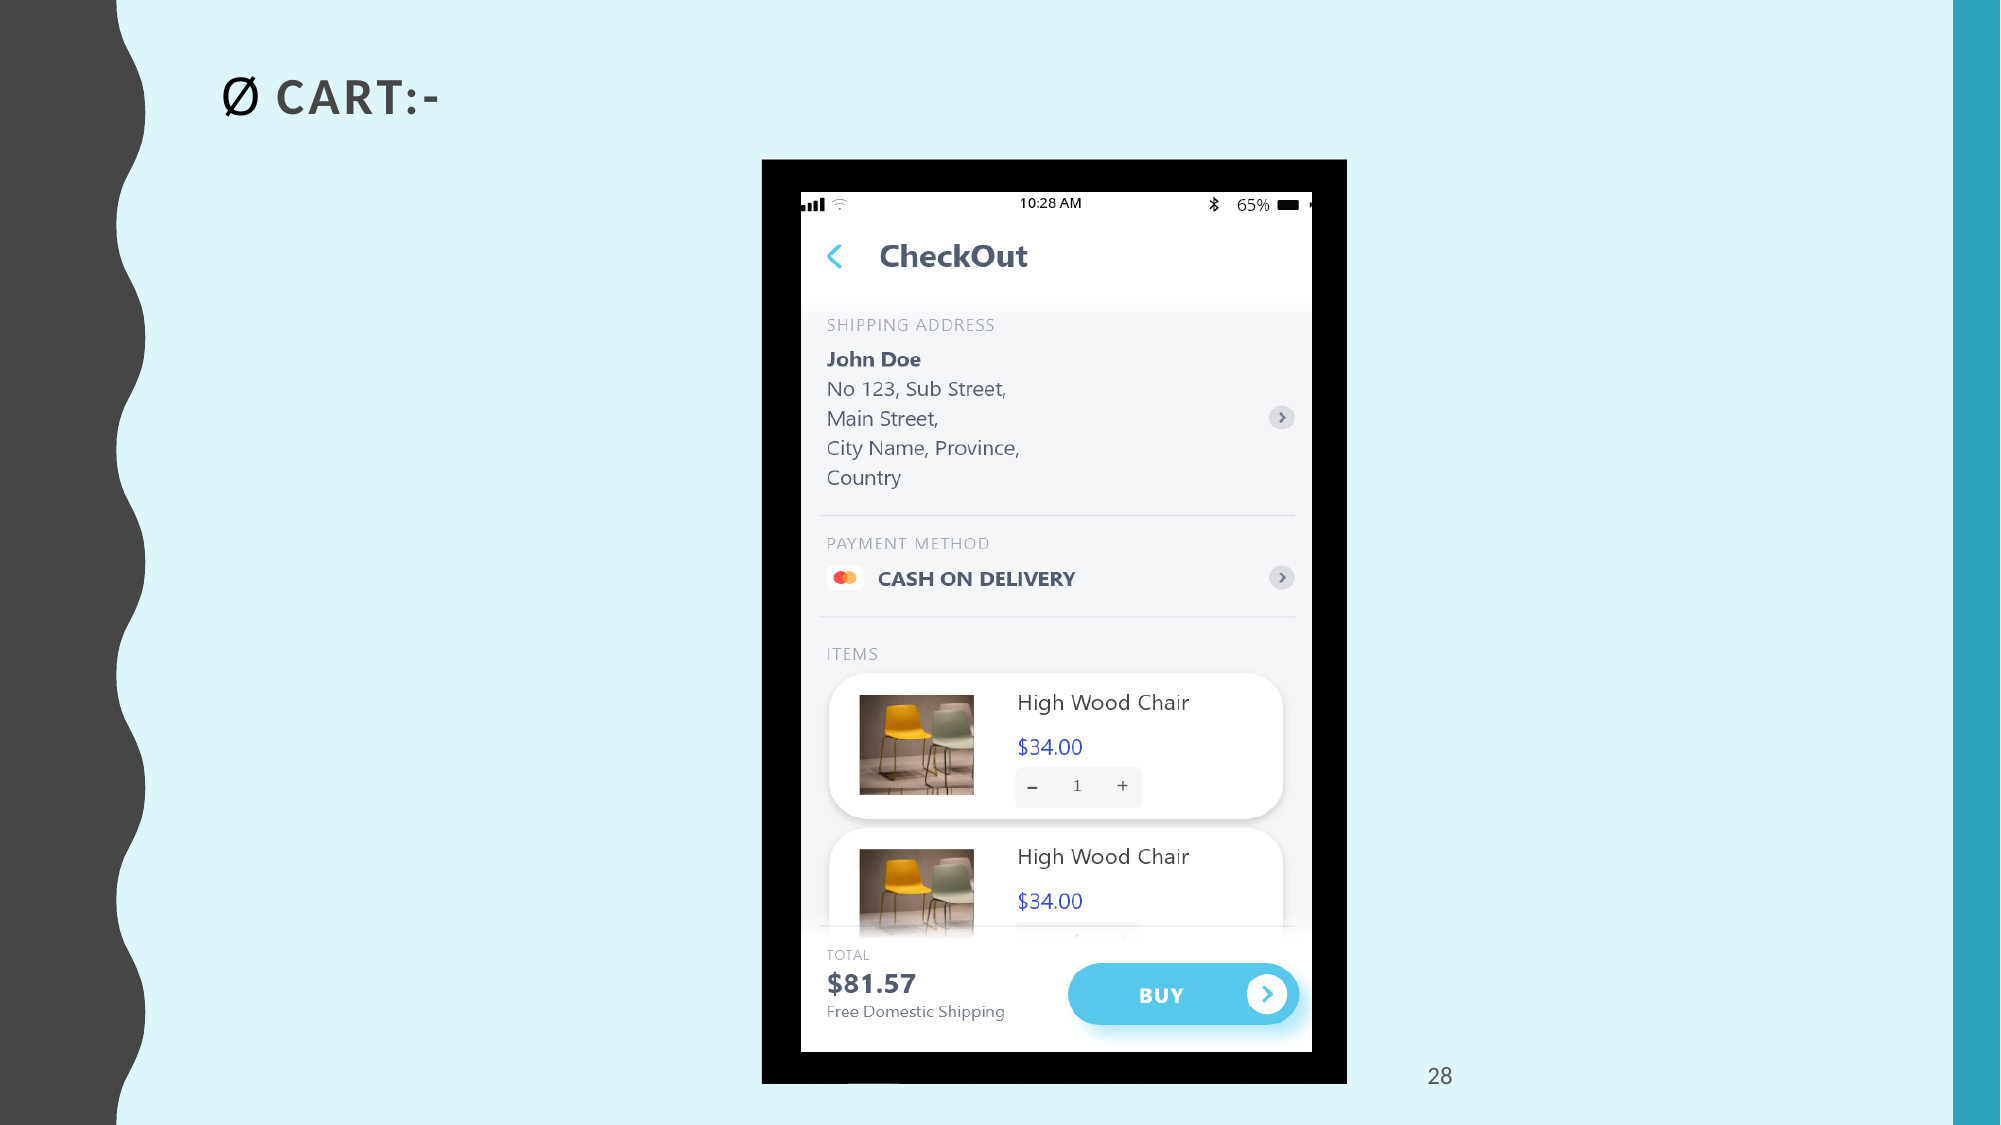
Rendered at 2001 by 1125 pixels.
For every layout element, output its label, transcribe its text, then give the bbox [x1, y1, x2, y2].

text_box 28 [1412, 1045, 1876, 1103]
picture [761, 158, 1347, 1084]
title cart:- [205, 62, 1876, 308]
